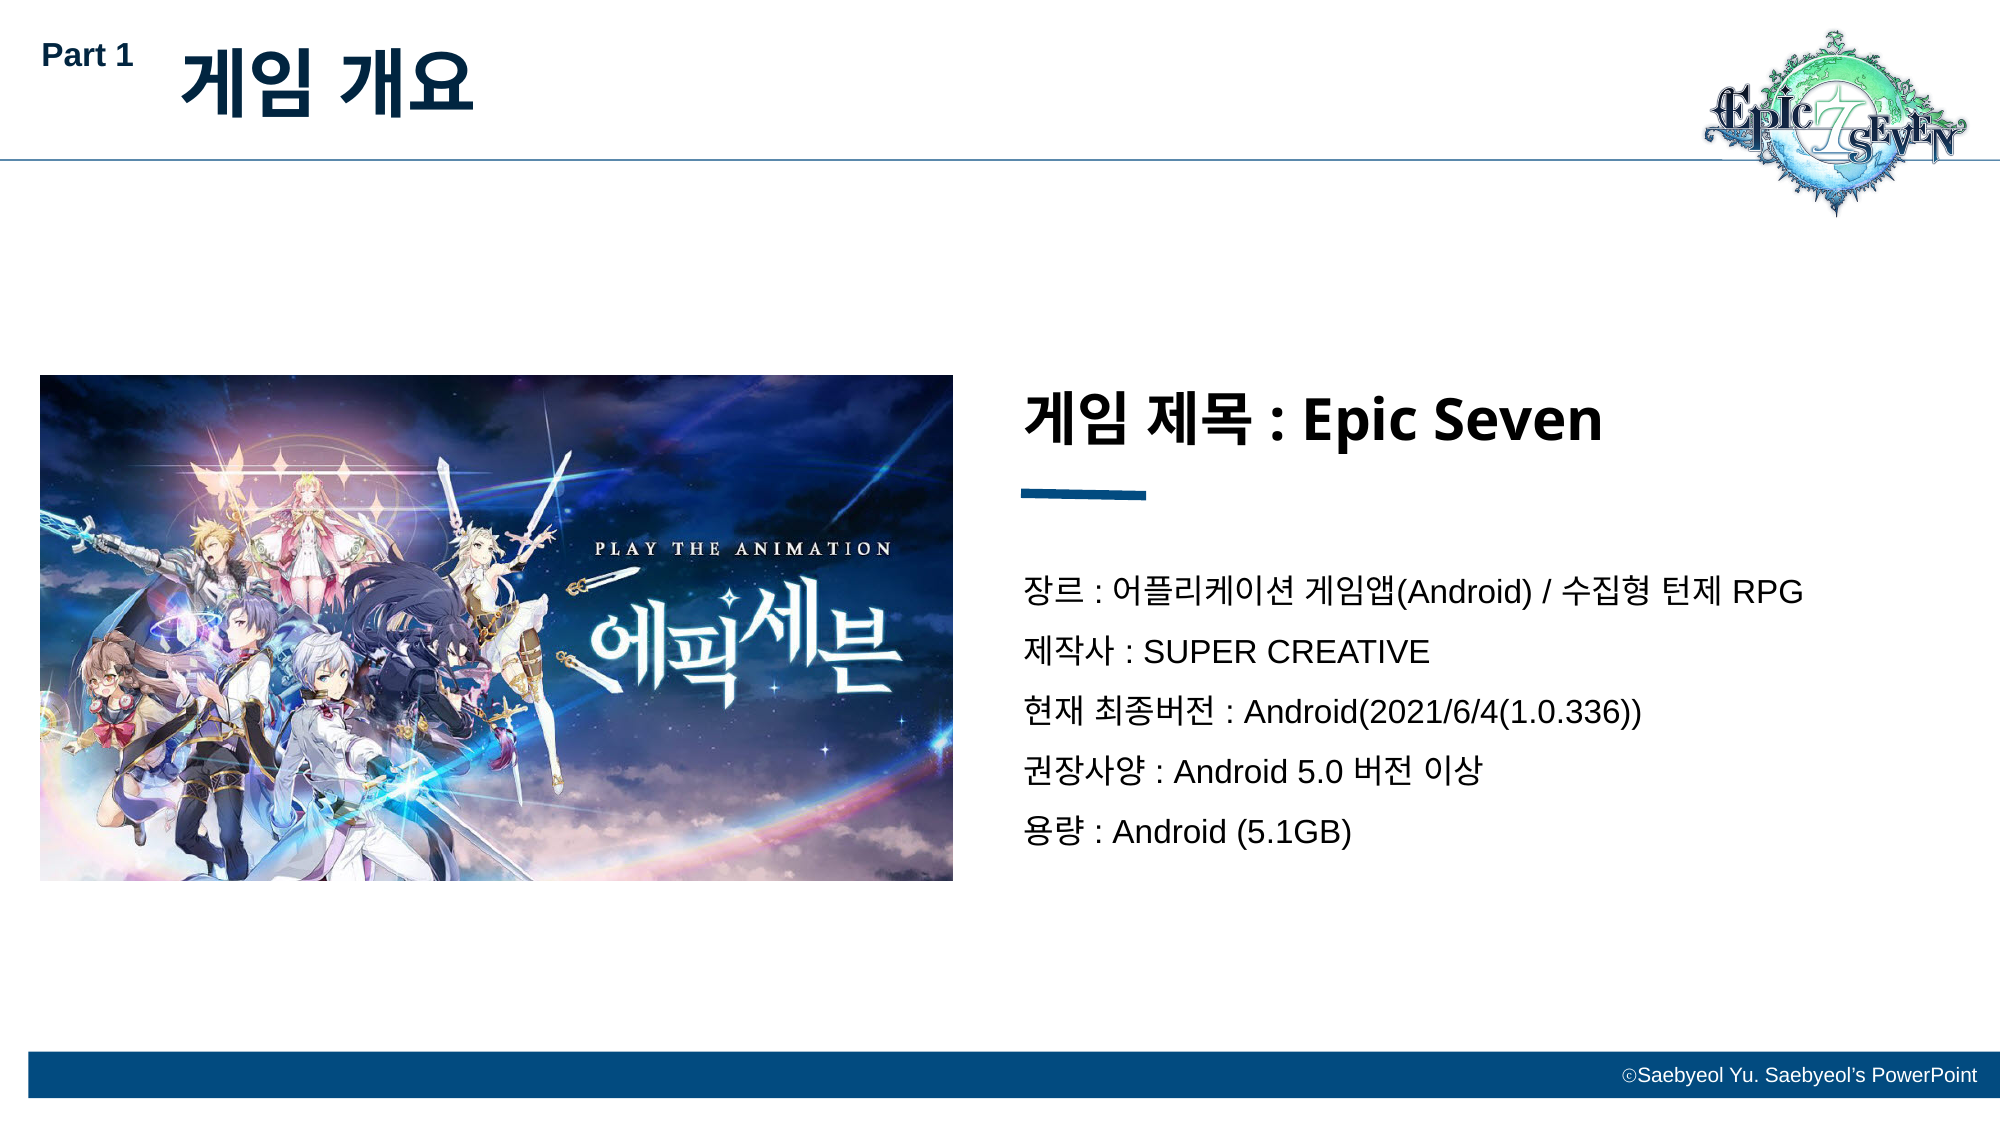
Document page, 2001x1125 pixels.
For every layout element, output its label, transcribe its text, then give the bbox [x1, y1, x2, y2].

text_box 게임 개요 [164, 28, 783, 134]
text_box Part 1 [26, 26, 165, 81]
text_box 게임 제목 : Epic Seven [1008, 374, 1770, 460]
picture [1700, 26, 1971, 221]
text_box 장르 : 어플리케이션 게임앱(Android) / 수집형 턴제 RPG 제작사 : SUPER CREATIVE 현재 최종버전 : Android(2021/6/4(1.0.336)) 권장사양 : Android 5.0 버전 이상 용량 : Android (5.1GB) [1008, 543, 1949, 858]
picture [40, 375, 953, 881]
